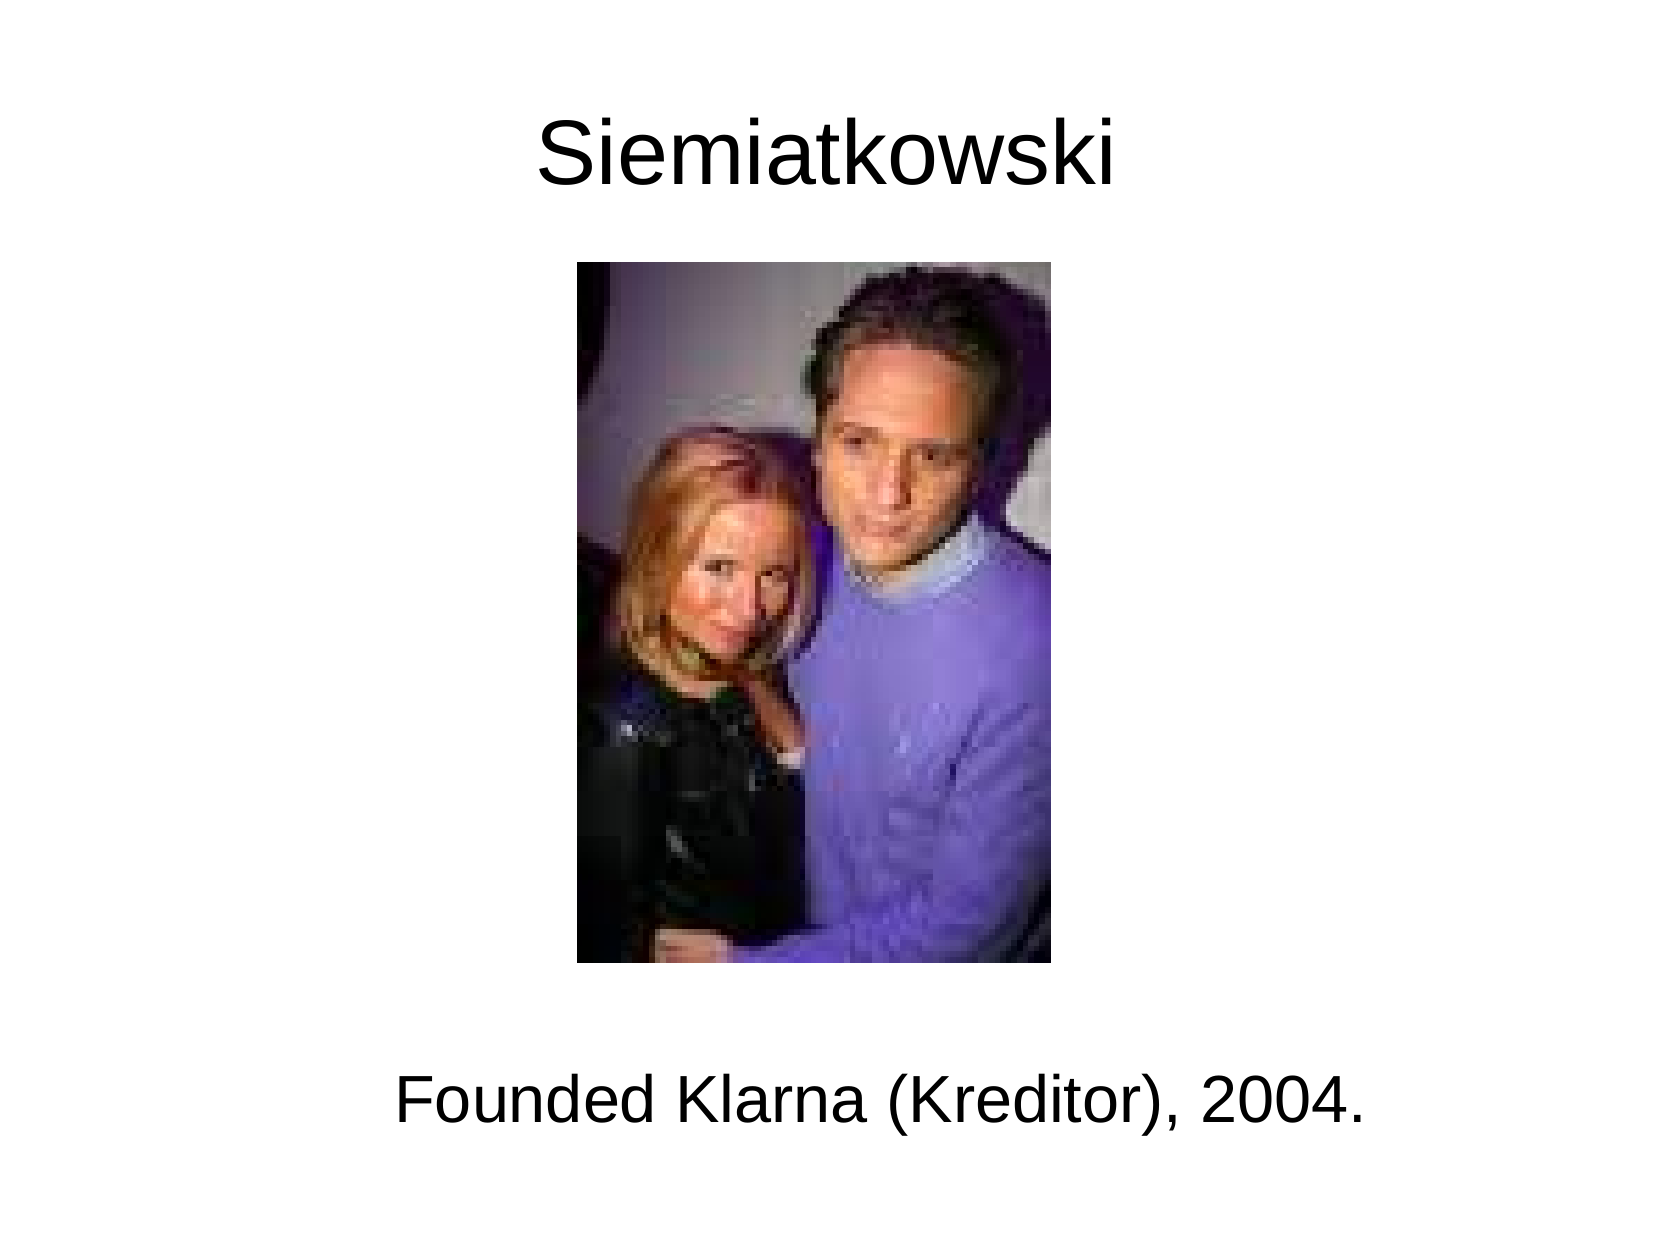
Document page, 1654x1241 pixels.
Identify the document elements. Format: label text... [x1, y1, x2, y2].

picture [577, 262, 1051, 964]
subtitle Founded Klarna (Kreditor), 2004. [79, 1036, 1576, 1163]
title Siemiatkowski [82, 56, 1571, 250]
